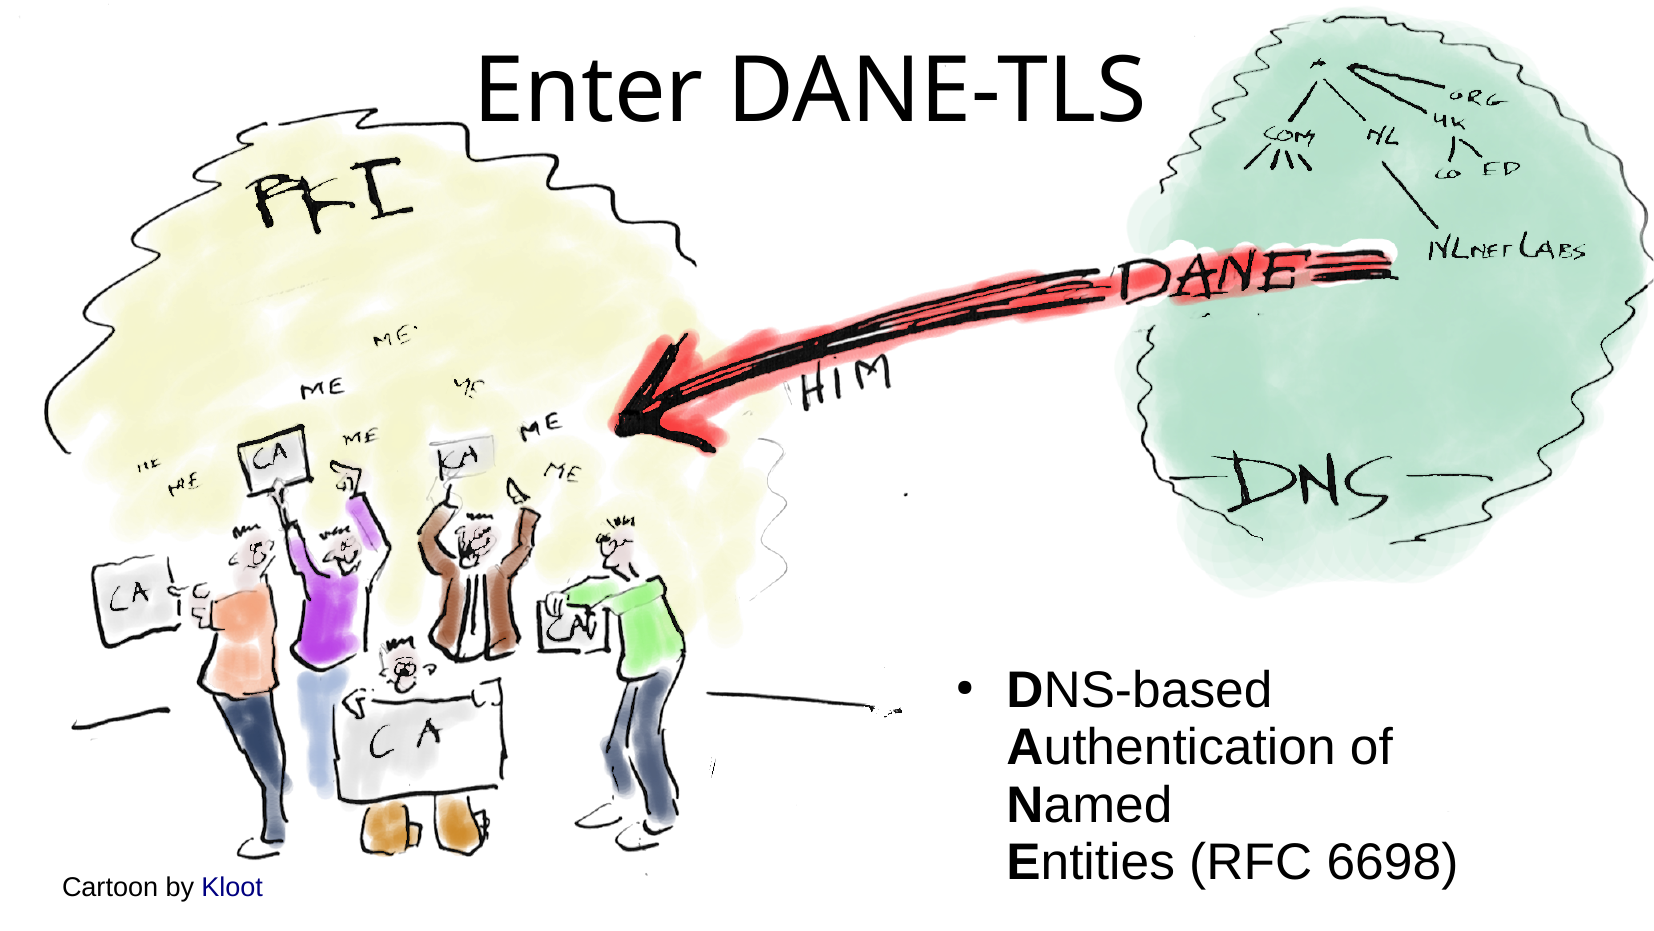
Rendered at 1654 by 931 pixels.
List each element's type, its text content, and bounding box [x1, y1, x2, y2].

text_box Cartoon by Kloot [47, 864, 331, 910]
list DNS-based Authentication of Named Entities (RFC 6698) [939, 660, 1625, 892]
picture [8, 0, 1654, 898]
title Enter DANE-TLS [1, 23, 1620, 207]
